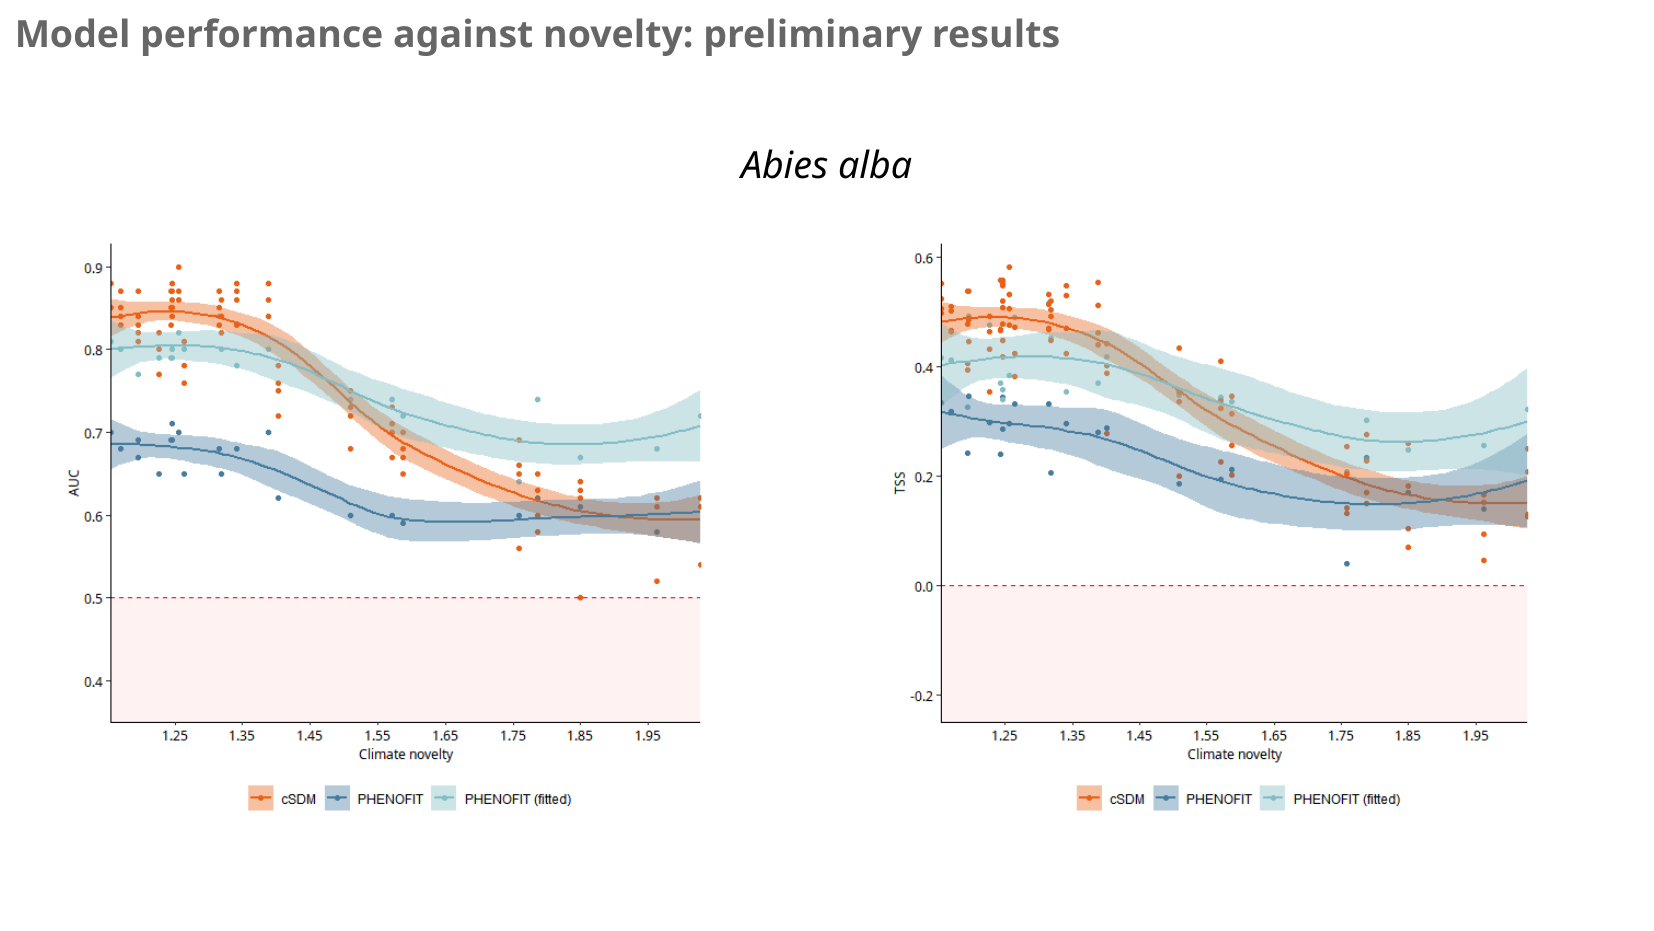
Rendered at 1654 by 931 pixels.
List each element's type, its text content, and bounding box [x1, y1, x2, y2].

picture [59, 236, 709, 827]
text_box Abies alba [561, 130, 1093, 197]
text_box Model performance against novelty: preliminary results [0, 0, 1654, 118]
picture [885, 236, 1536, 827]
